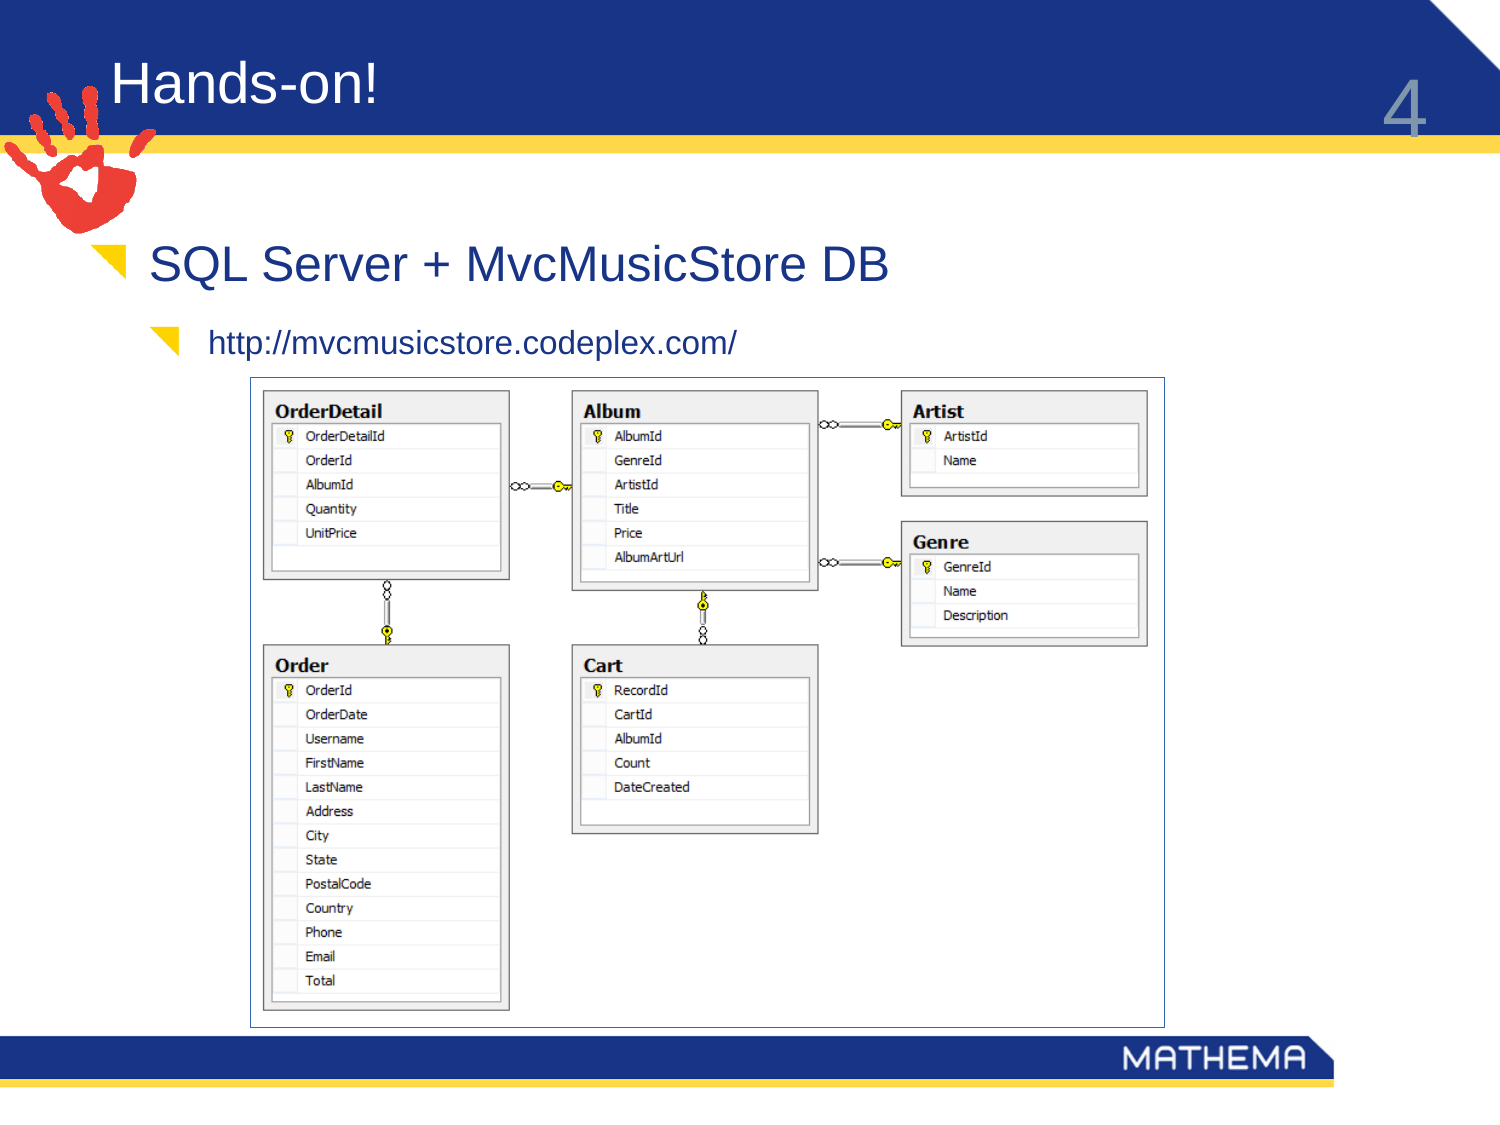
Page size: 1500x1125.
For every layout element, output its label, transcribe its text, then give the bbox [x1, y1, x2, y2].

list SQL Server + MvcMusicStore DB http://mvcmusicstore.codeplex.com/ [75, 224, 1426, 967]
picture [0, 0, 1500, 1125]
title Hands-on! [75, 0, 1426, 174]
text_box [250, 377, 1165, 1028]
